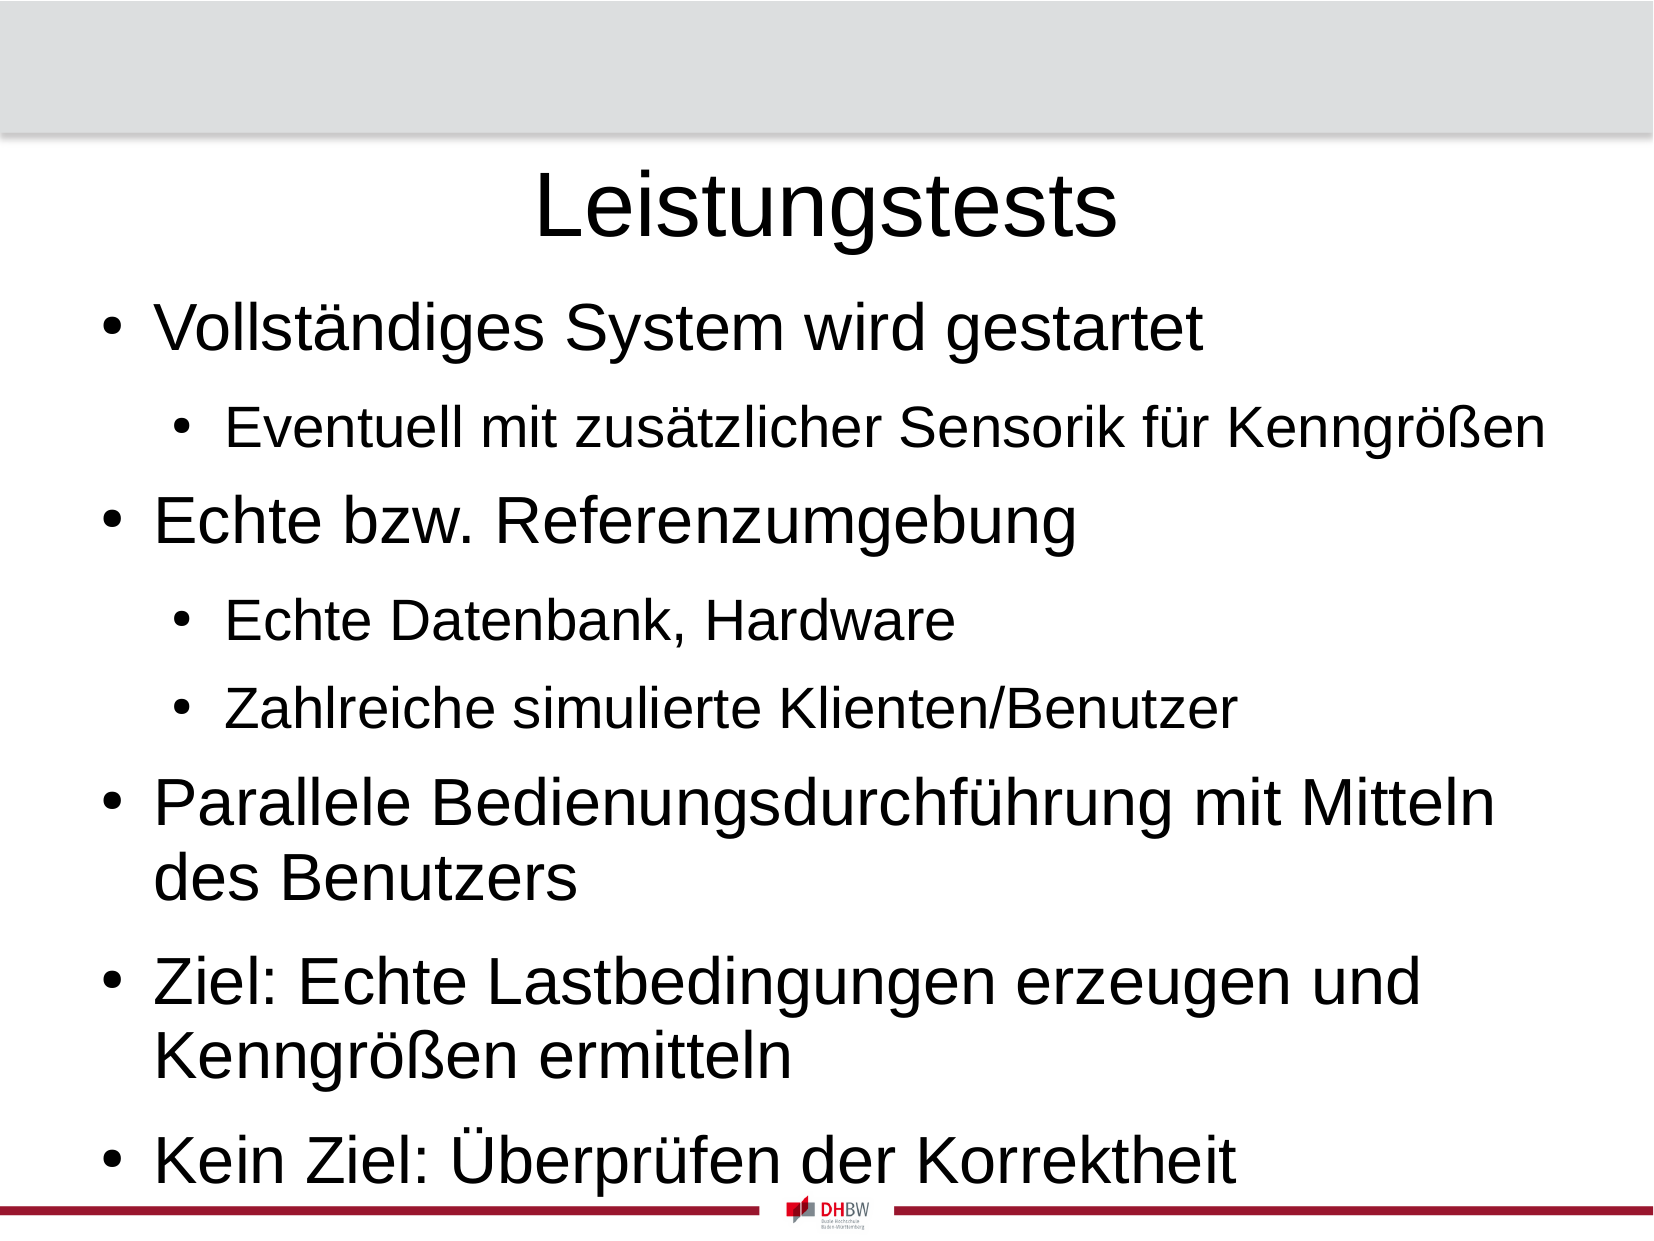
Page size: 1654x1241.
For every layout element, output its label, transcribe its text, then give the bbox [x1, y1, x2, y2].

title Leistungstests [82, 147, 1571, 257]
list Vollständiges System wird gestartet Eventuell mit zusätzlicher Sensorik für Kenngrößen Echte bzw. Referenzumgebung Echte Datenbank, Hardware Zahlreiche simulierte Klienten/Benutzer Parallele Bedienungsdurchführung mit Mitteln des Benutzers Ziel: Echte Lastbedingungen erzeugen und Kenngrößen ermitteln Kein Ziel: Überprüfen der Korrektheit [82, 290, 1607, 1198]
picture [0, 1, 1654, 1237]
